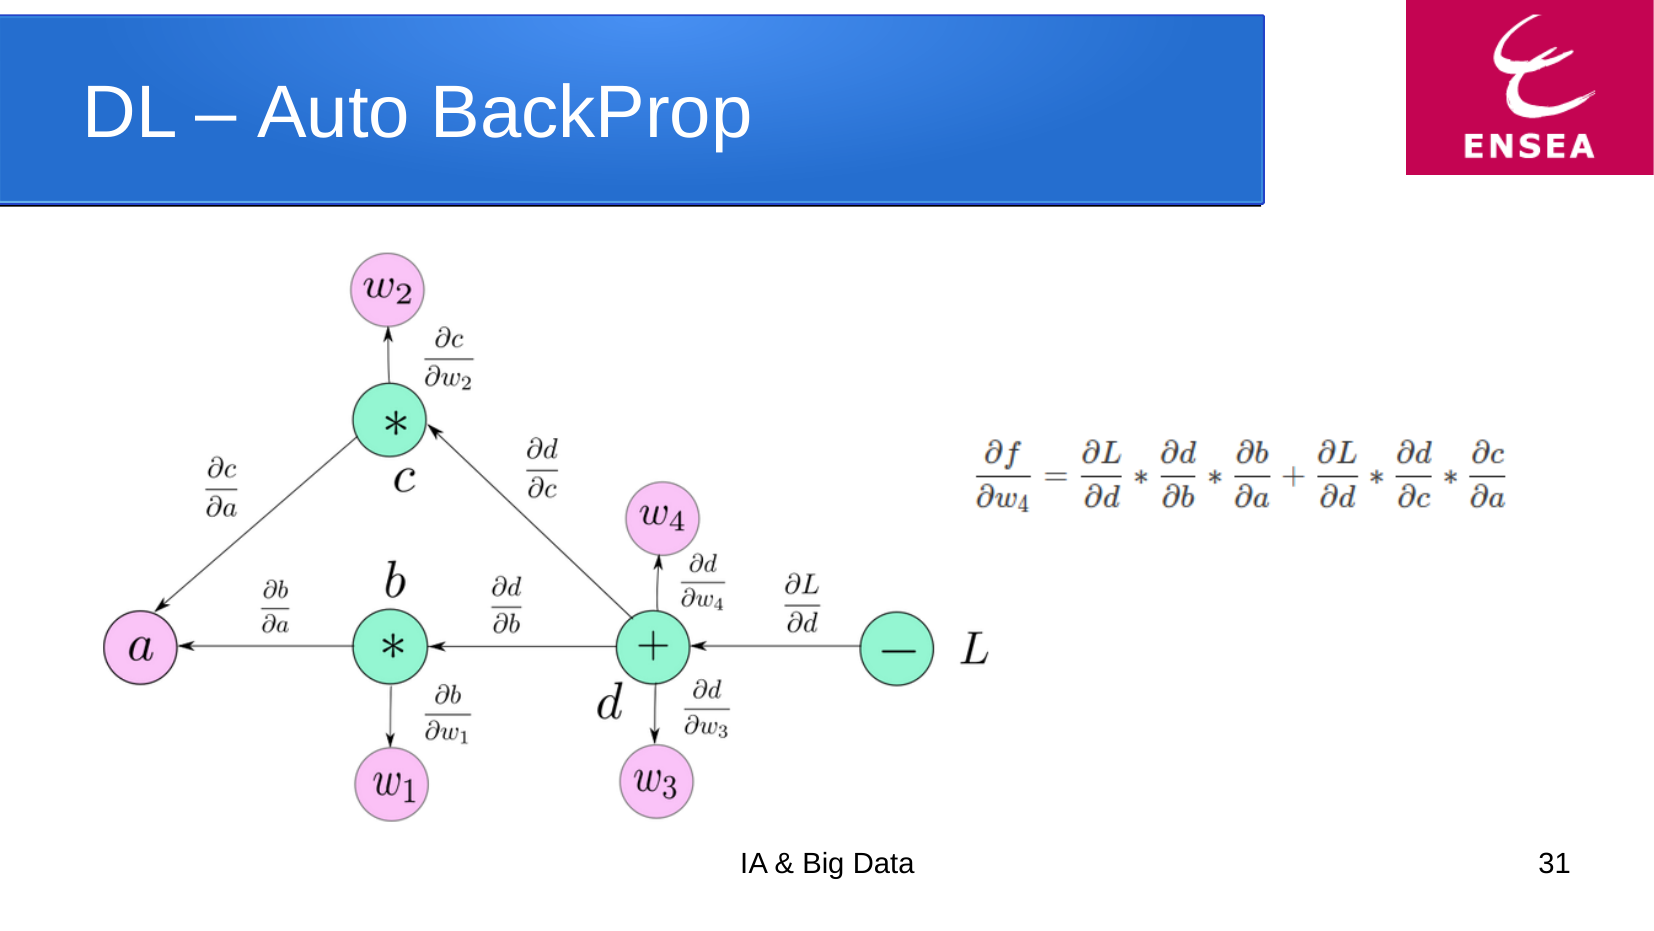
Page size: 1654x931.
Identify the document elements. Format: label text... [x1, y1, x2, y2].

title DL – Auto BackProp [82, 35, 1235, 189]
picture [1406, 0, 1654, 175]
picture [48, 238, 1529, 839]
